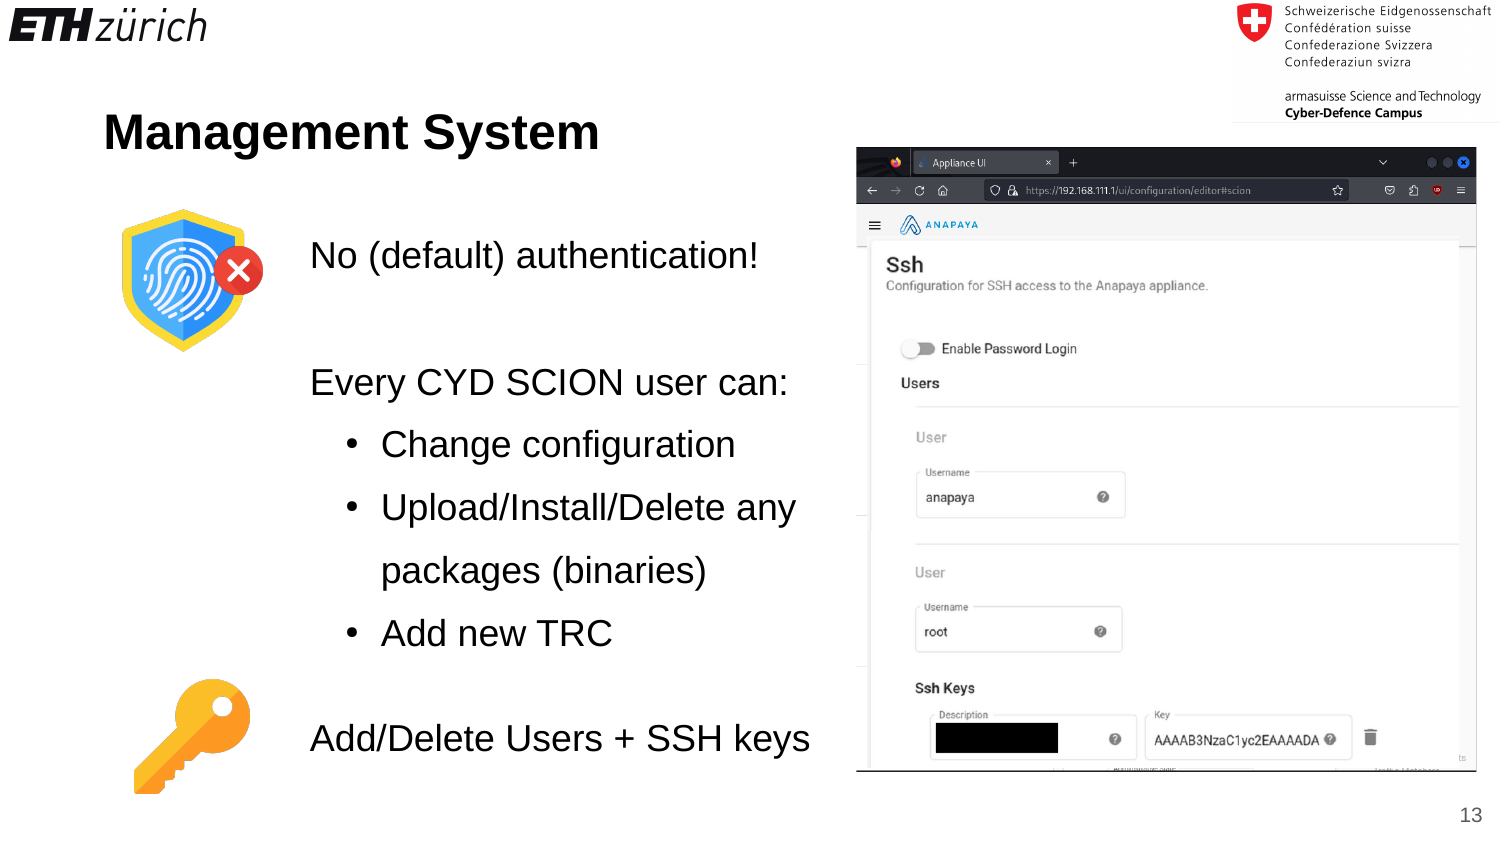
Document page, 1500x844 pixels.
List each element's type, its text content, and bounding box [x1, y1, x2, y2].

text_box No (default) authentication! Every CYD SCION user can: Change configuration Upload/Install/Delete any packages (binaries) Add new TRC Add/Delete Users + SSH keys [295, 206, 857, 768]
picture [134, 679, 250, 795]
picture [856, 147, 1477, 772]
text_box Management System [88, 88, 1182, 178]
picture [8, 8, 207, 42]
picture [1232, 0, 1500, 123]
picture [118, 206, 266, 355]
